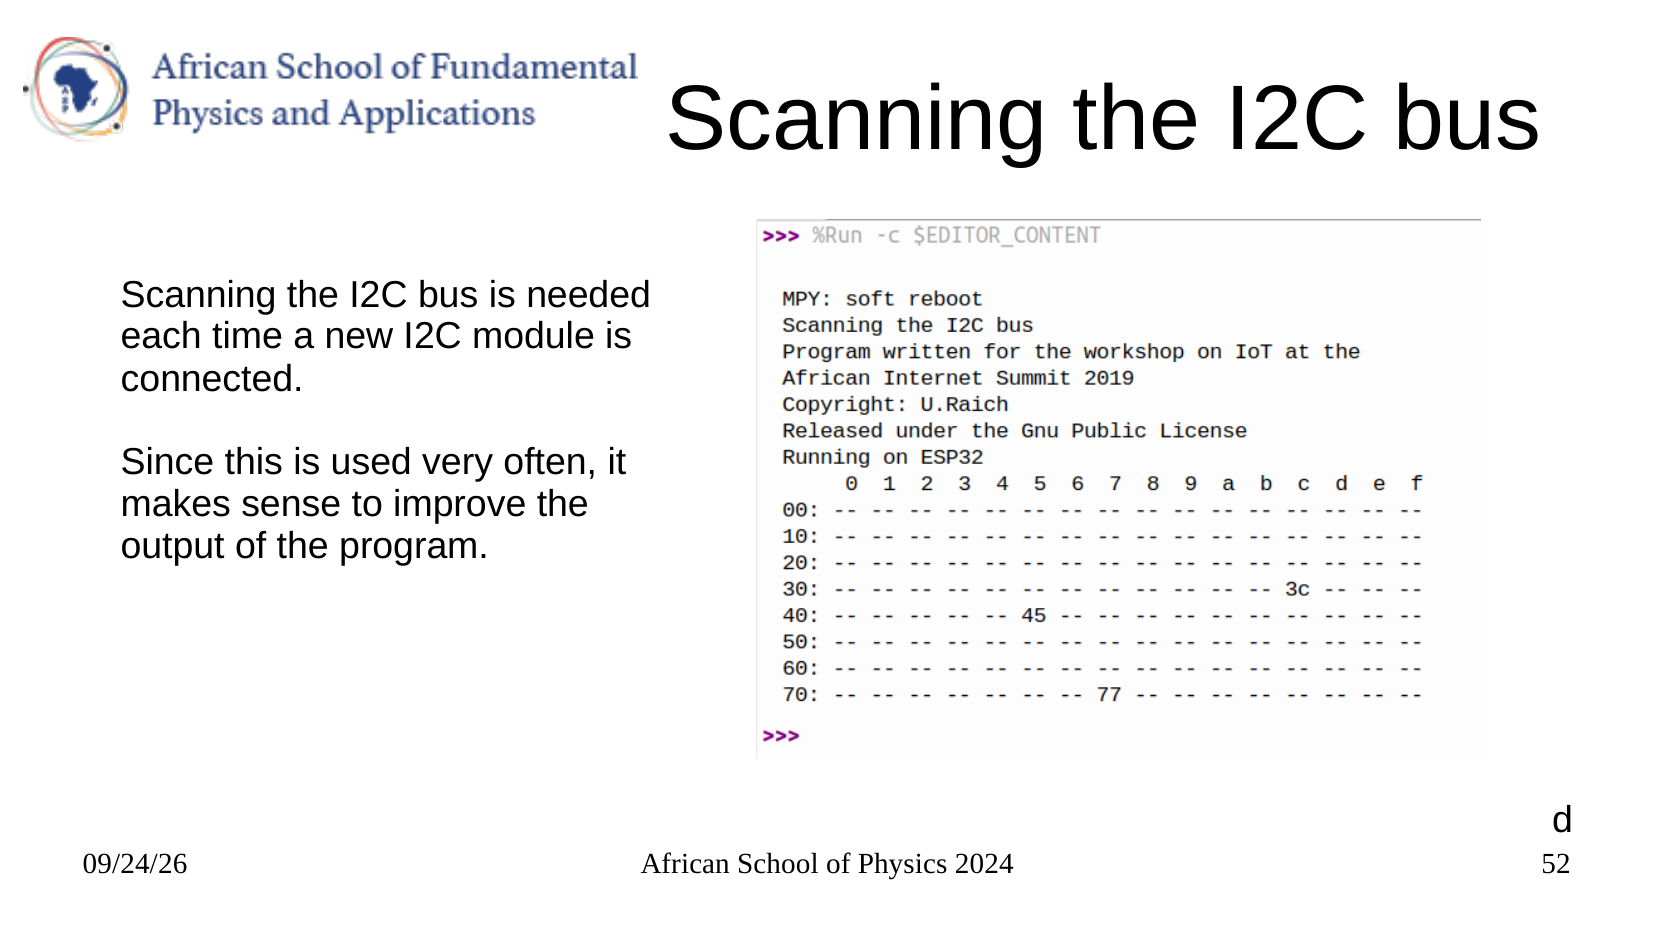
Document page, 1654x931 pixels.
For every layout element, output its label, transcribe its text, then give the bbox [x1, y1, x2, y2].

title Scanning the I2C bus [593, 35, 1615, 191]
text_box Scanning the I2C bus is needed each time a new I2C module is connected. Since this is used very often, it makes sense to improve the output of the program. [105, 265, 668, 575]
picture [756, 219, 1481, 759]
picture [23, 37, 593, 142]
text_box d [1537, 787, 1588, 845]
